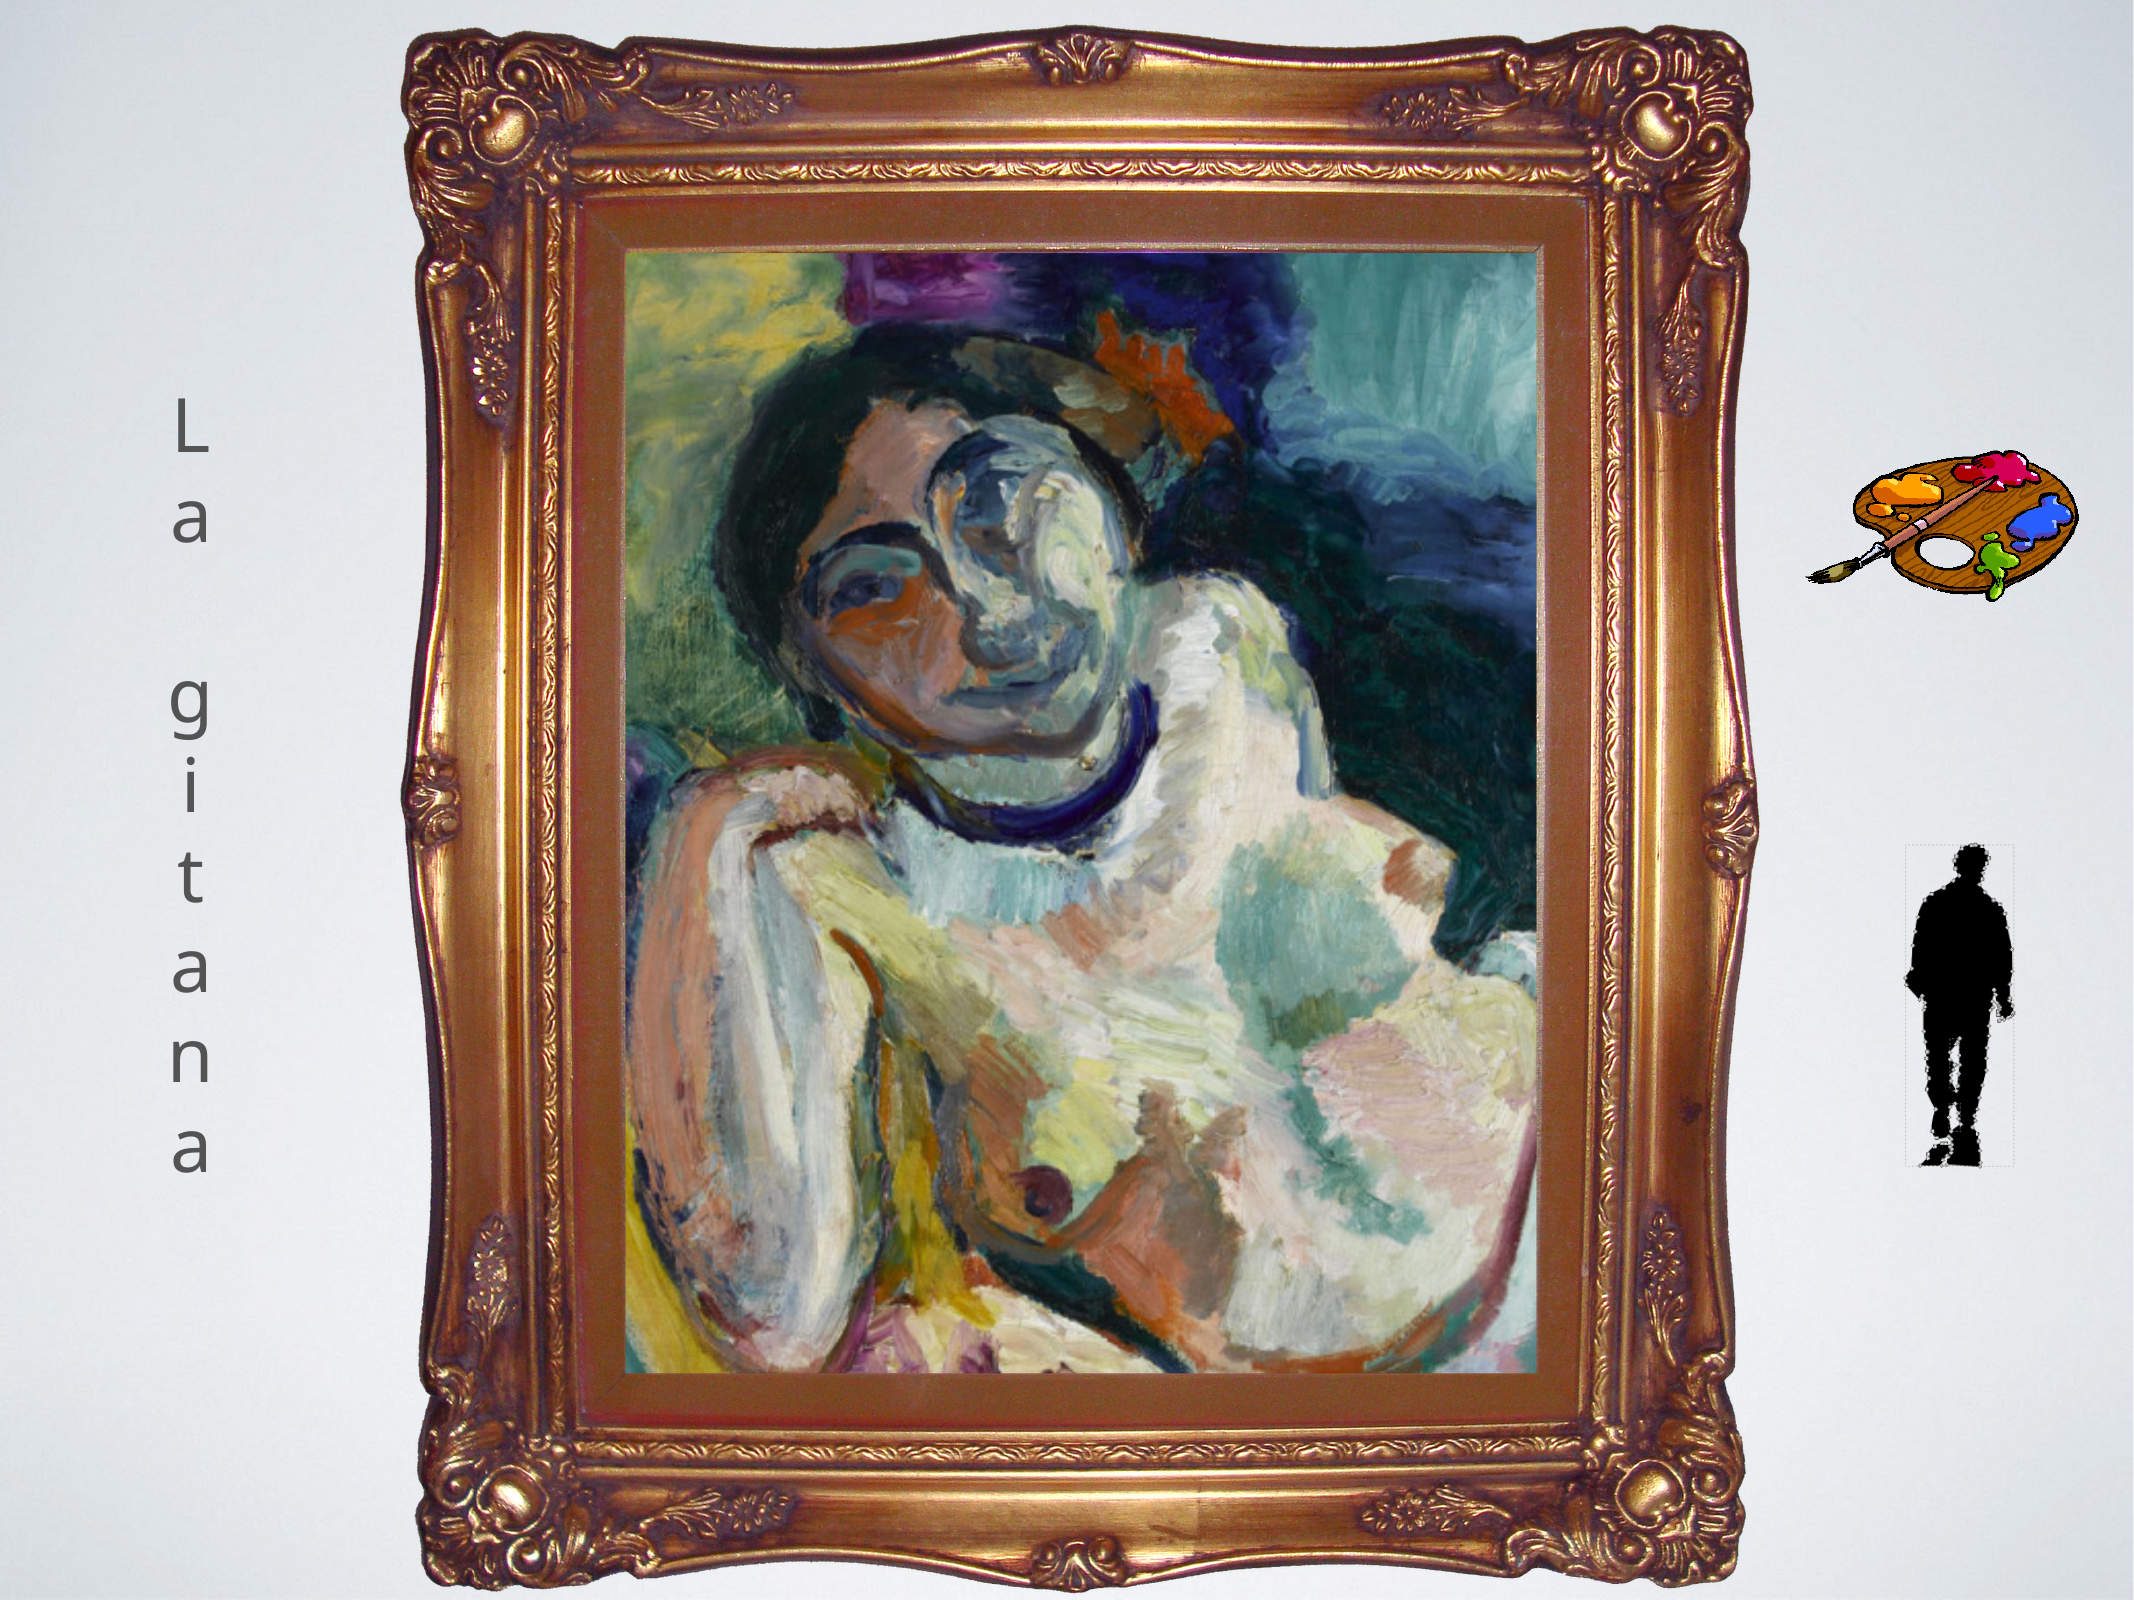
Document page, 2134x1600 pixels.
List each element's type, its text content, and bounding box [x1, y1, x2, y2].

picture [0, 0, 2134, 1600]
text_box L a g i t a n a [159, 369, 223, 1196]
